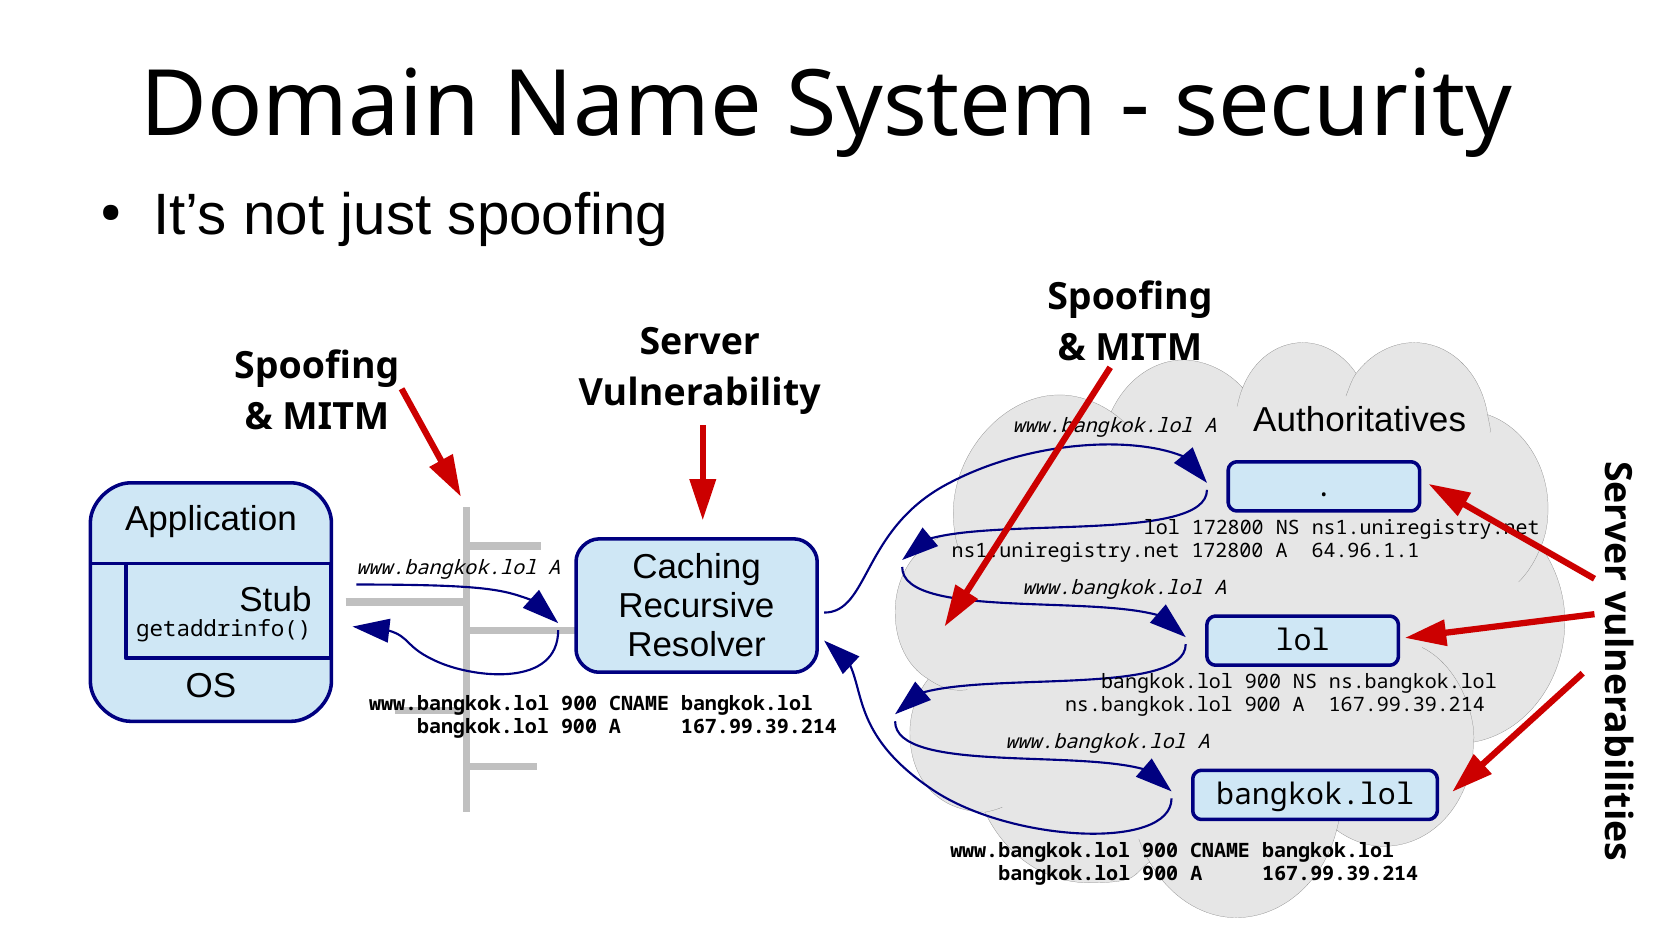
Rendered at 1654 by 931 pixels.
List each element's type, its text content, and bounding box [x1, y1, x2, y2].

text_box Spoofing & MITM [208, 330, 426, 437]
list It’s not just spoofing [82, 182, 1630, 251]
text_box Server vulnerabilities [1594, 437, 1653, 886]
text_box Server Vulnerability [549, 307, 851, 409]
text_box Spoofing& MITM [1021, 262, 1239, 368]
title Domain Name System - security [82, 37, 1571, 182]
picture [88, 342, 1565, 918]
